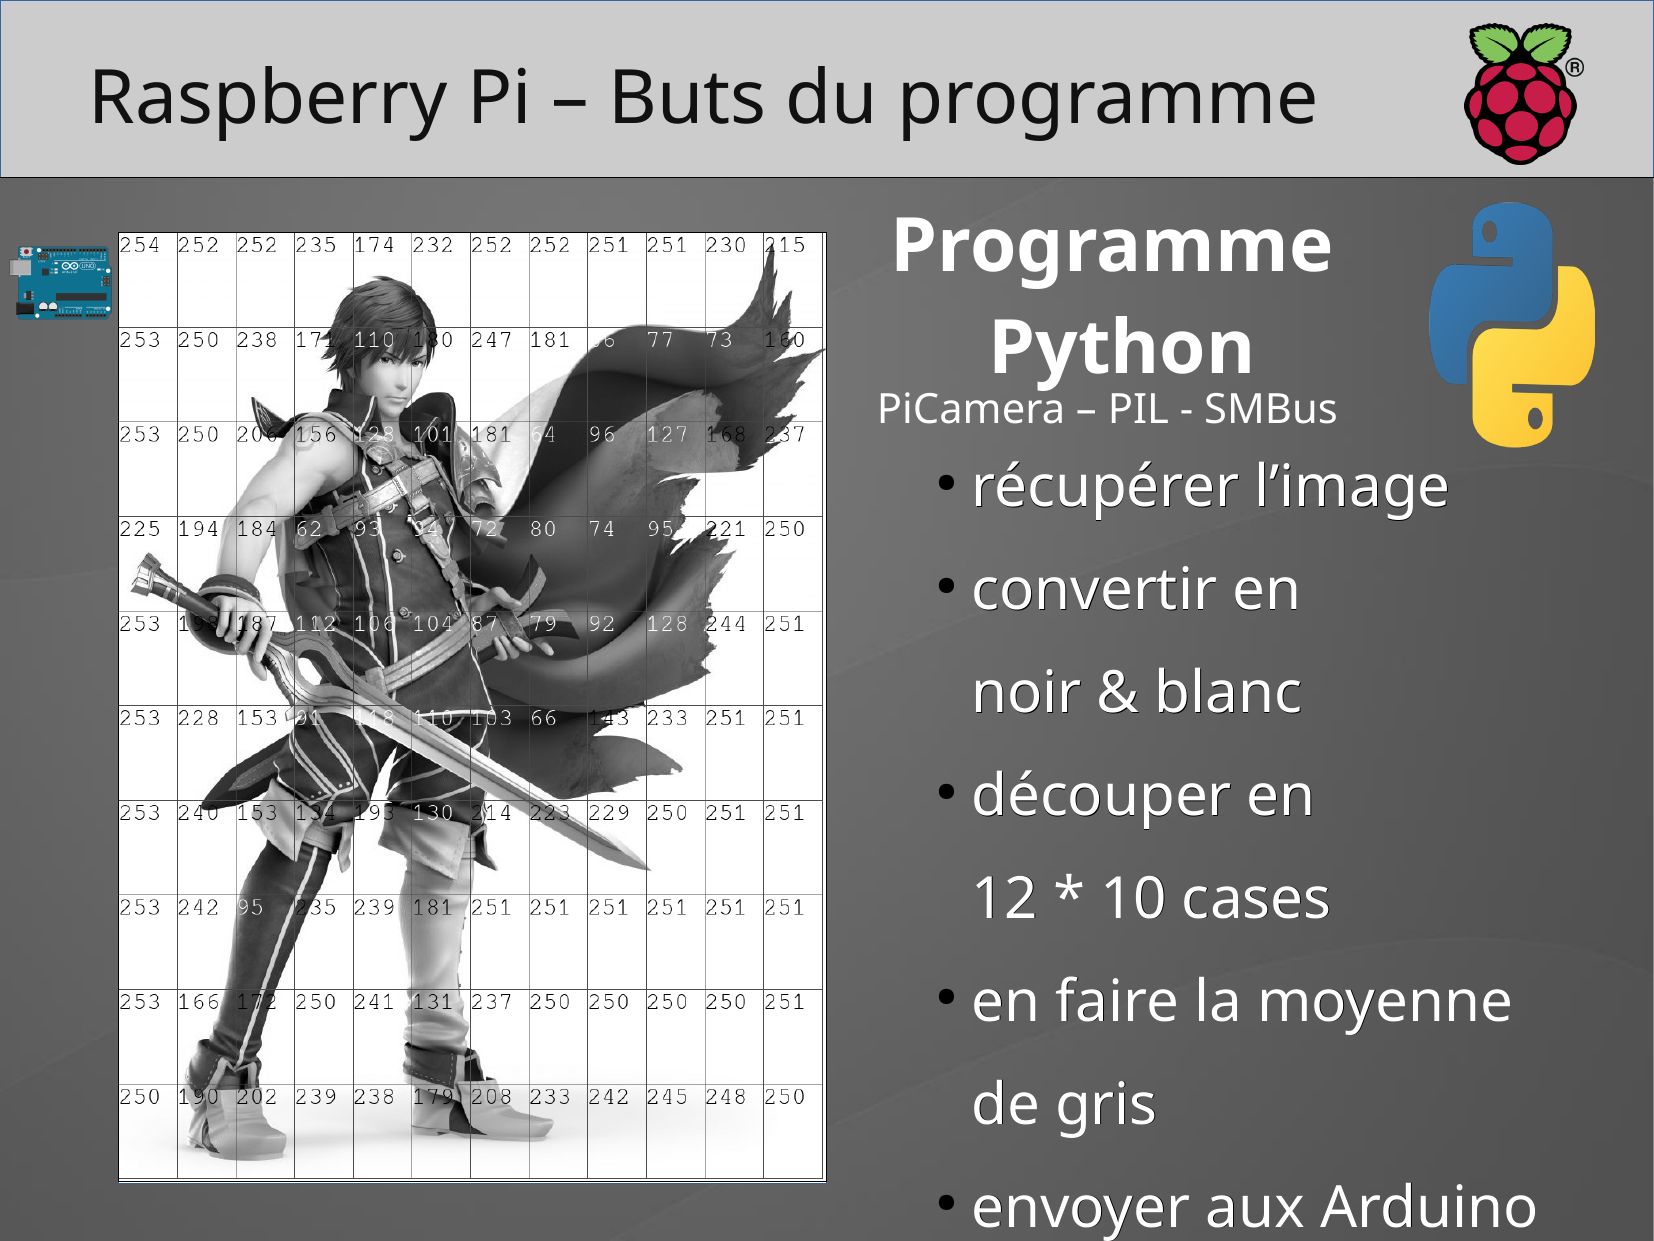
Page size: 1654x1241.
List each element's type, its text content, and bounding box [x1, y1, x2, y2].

text_box Raspberry Pi – Buts du programme [0, 35, 1512, 254]
picture [1394, 178, 1654, 437]
picture [1464, 23, 1584, 165]
text_box [0, 0, 1654, 177]
picture [0, 232, 921, 1241]
text_box PiCamera – PIL - SMBus [862, 371, 1406, 438]
text_box récupérer l’image convertir en noir & blanc découper en 12 * 10 cases en faire la moyenne de gris envoyer aux Arduino [921, 437, 1654, 1241]
text_box Programme Python [850, 183, 1394, 432]
